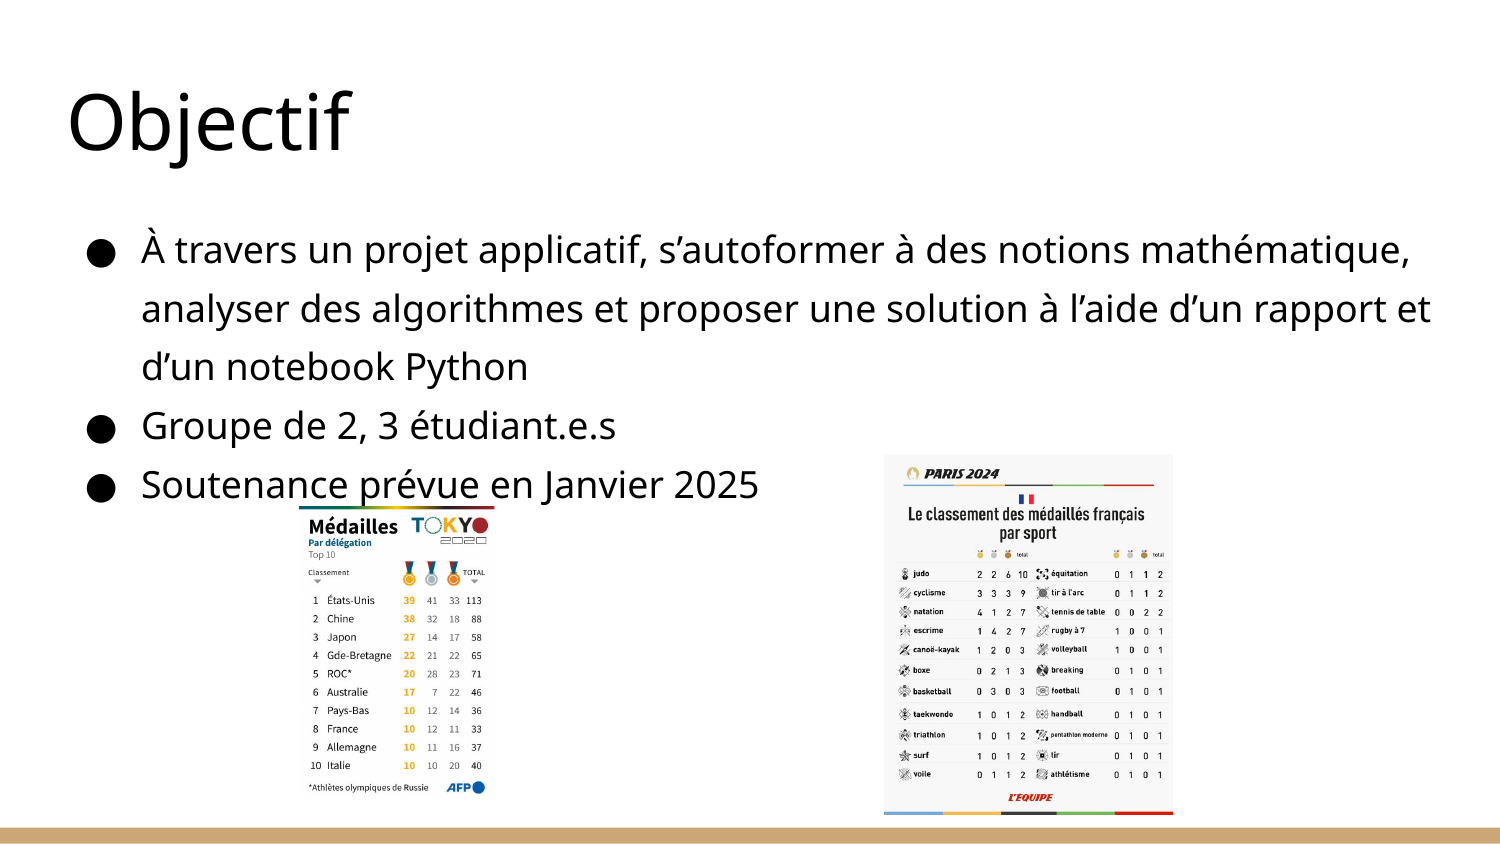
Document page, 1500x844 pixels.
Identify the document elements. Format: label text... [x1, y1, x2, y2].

picture [299, 506, 495, 798]
picture [884, 455, 1173, 815]
title Objectif [51, 51, 1449, 189]
list À travers un projet applicatif, s’autoformer à des notions mathématique, analyser des algorithmes et proposer une solution à l’aide d’un rapport et d’un notebook Python Groupe de 2, 3 étudiant.e.s Soutenance prévue en Janvier 2025 [51, 200, 1449, 752]
